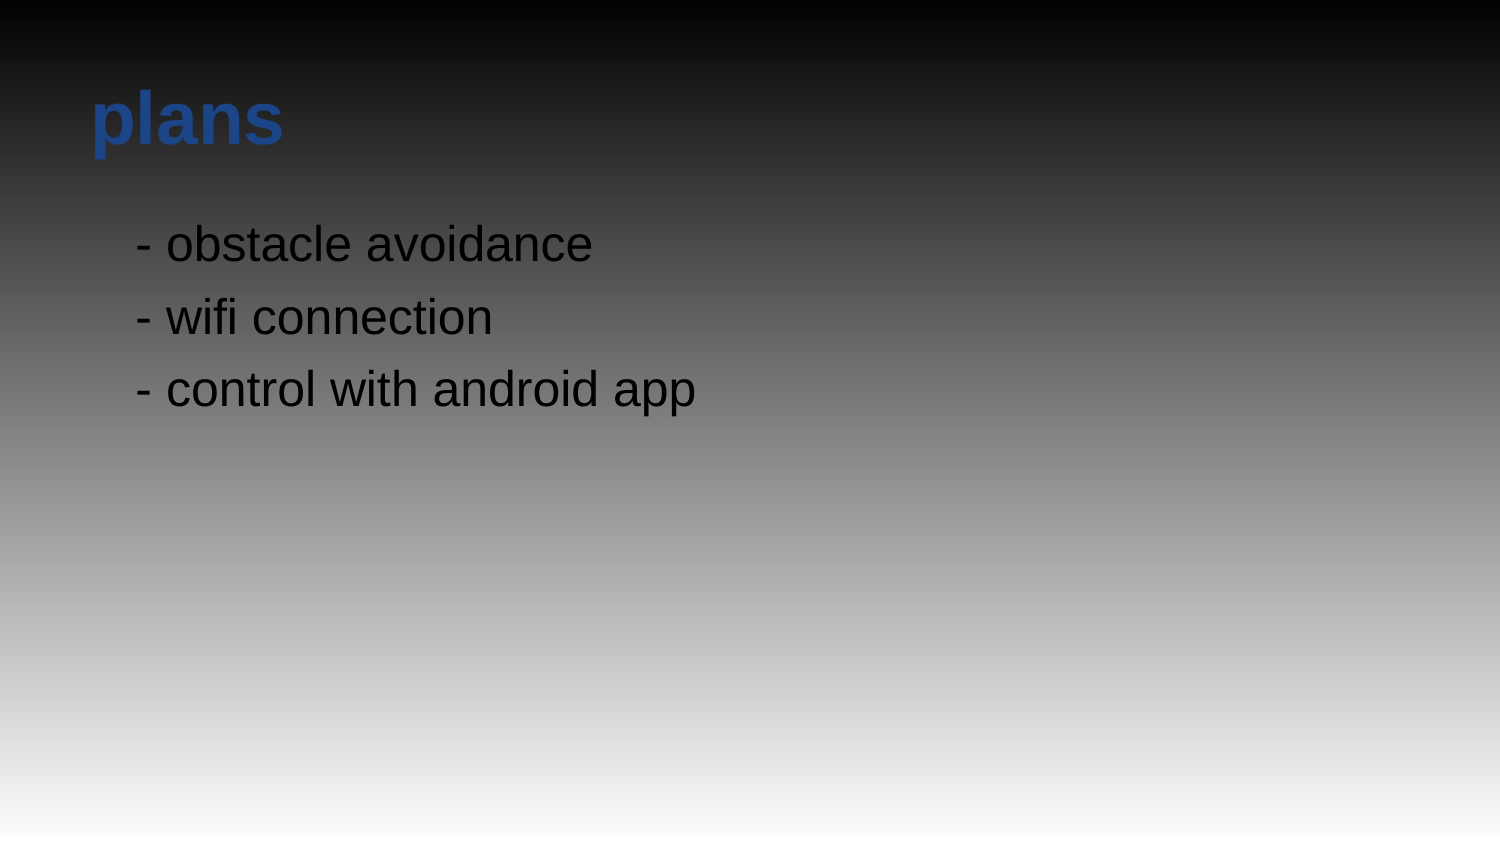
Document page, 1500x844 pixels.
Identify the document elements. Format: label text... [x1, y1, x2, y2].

list - obstacle avoidance - wifi connection - control with android app [75, 196, 1425, 808]
title plans [75, 33, 1425, 175]
